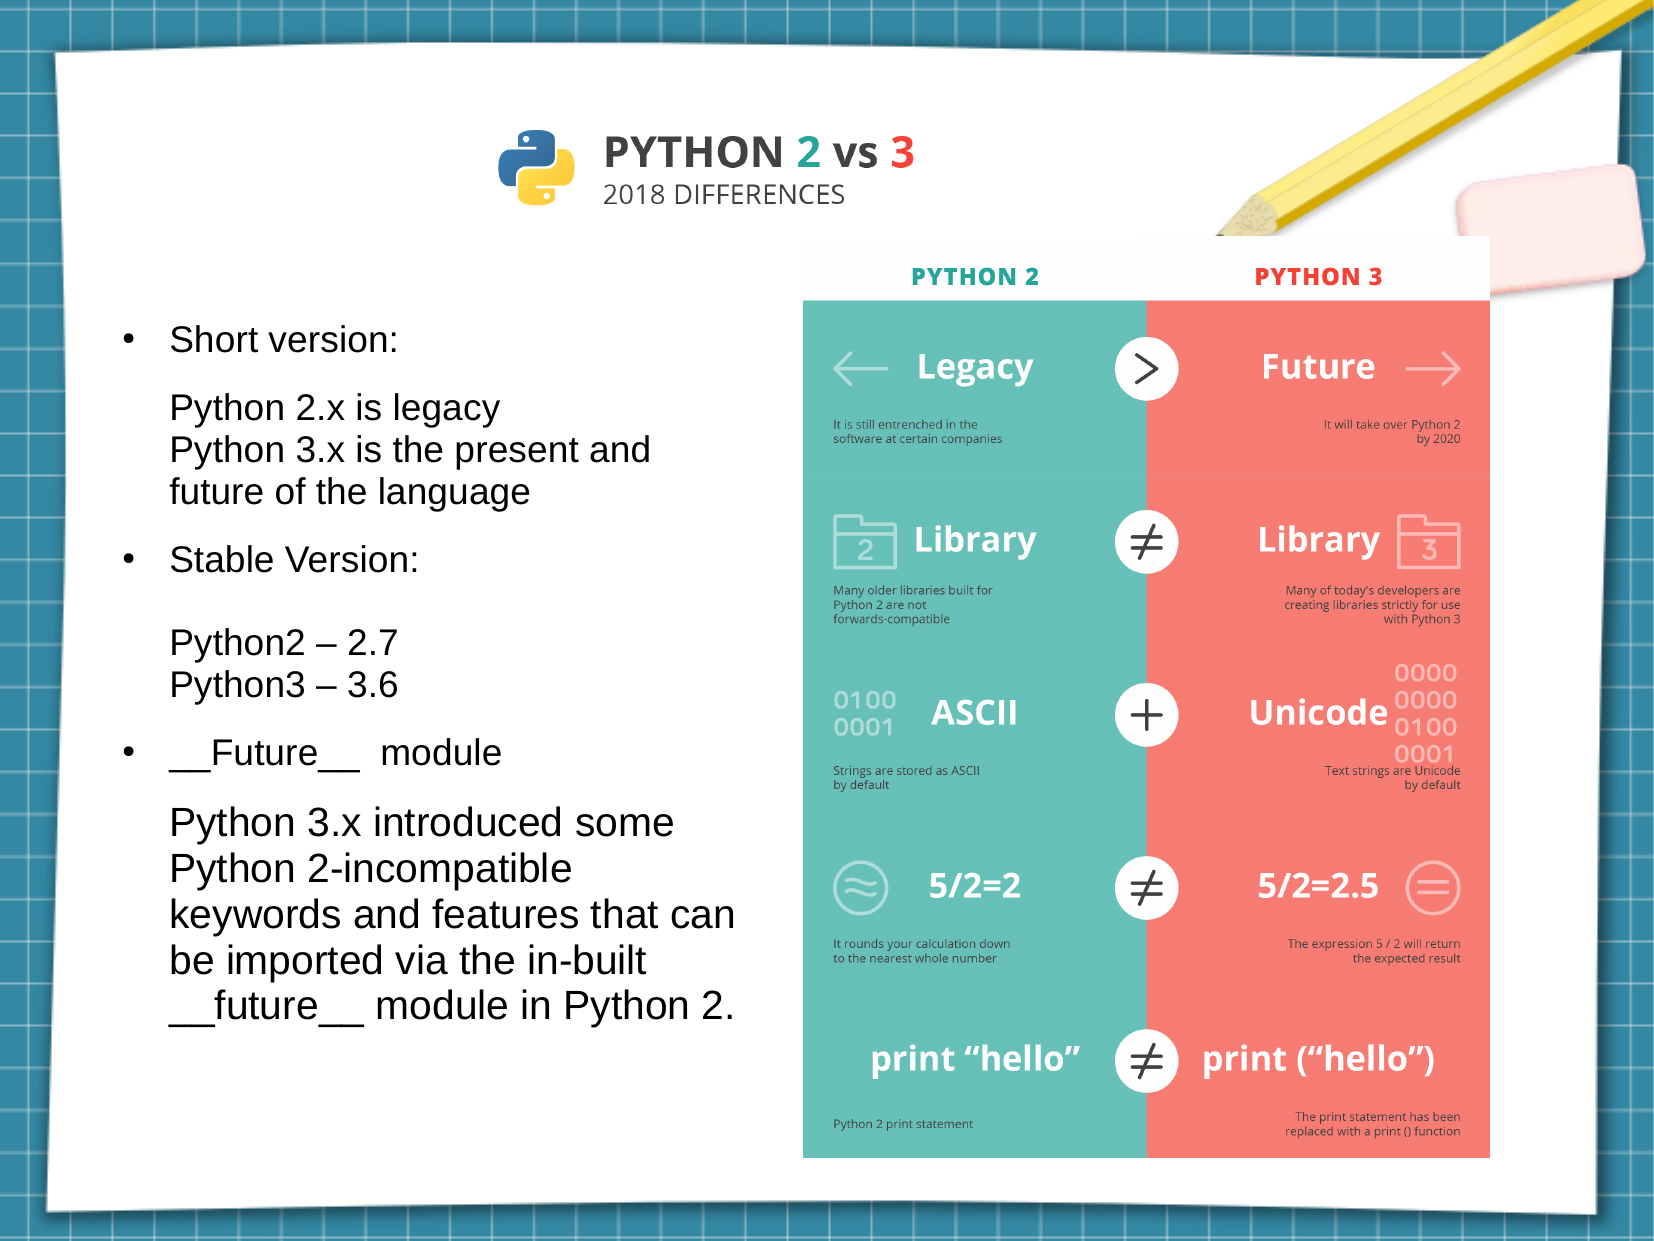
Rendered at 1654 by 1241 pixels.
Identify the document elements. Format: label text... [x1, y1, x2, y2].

picture [0, 0, 1654, 1241]
list Short version: Python 2.x is legacy Python 3.x is the present and future of the language Stable Version: Python2 – 2.7 Python3 – 3.6 __Future__ module Python 3.x introduced some Python 2-incompatible keywords and features that can be imported via the in-built __future__ module in Python 2. [106, 318, 745, 1039]
